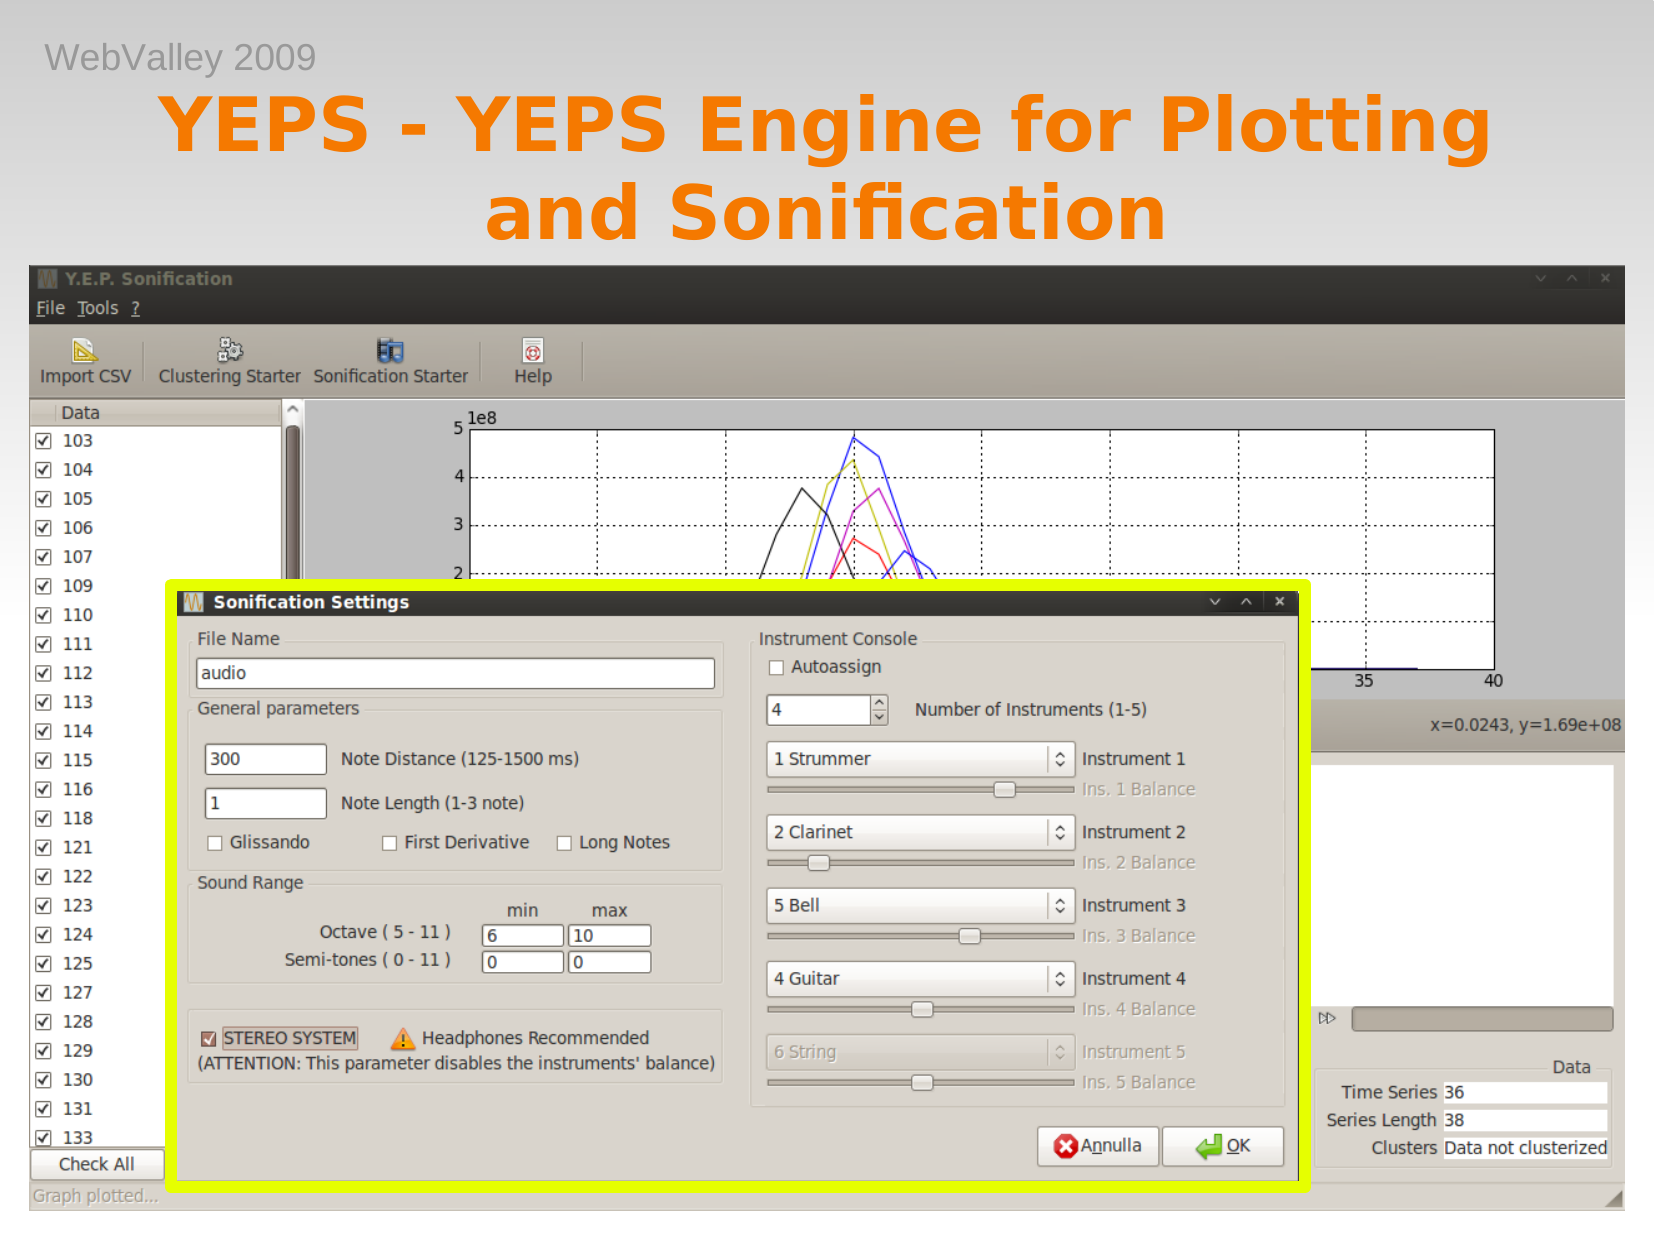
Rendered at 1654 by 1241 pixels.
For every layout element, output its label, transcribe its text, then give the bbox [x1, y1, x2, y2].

picture [29, 265, 1625, 1211]
title YEPS - YEPS Engine for Plotting and Sonification [82, 73, 1571, 266]
text_box WebValley 2009 [29, 29, 355, 87]
